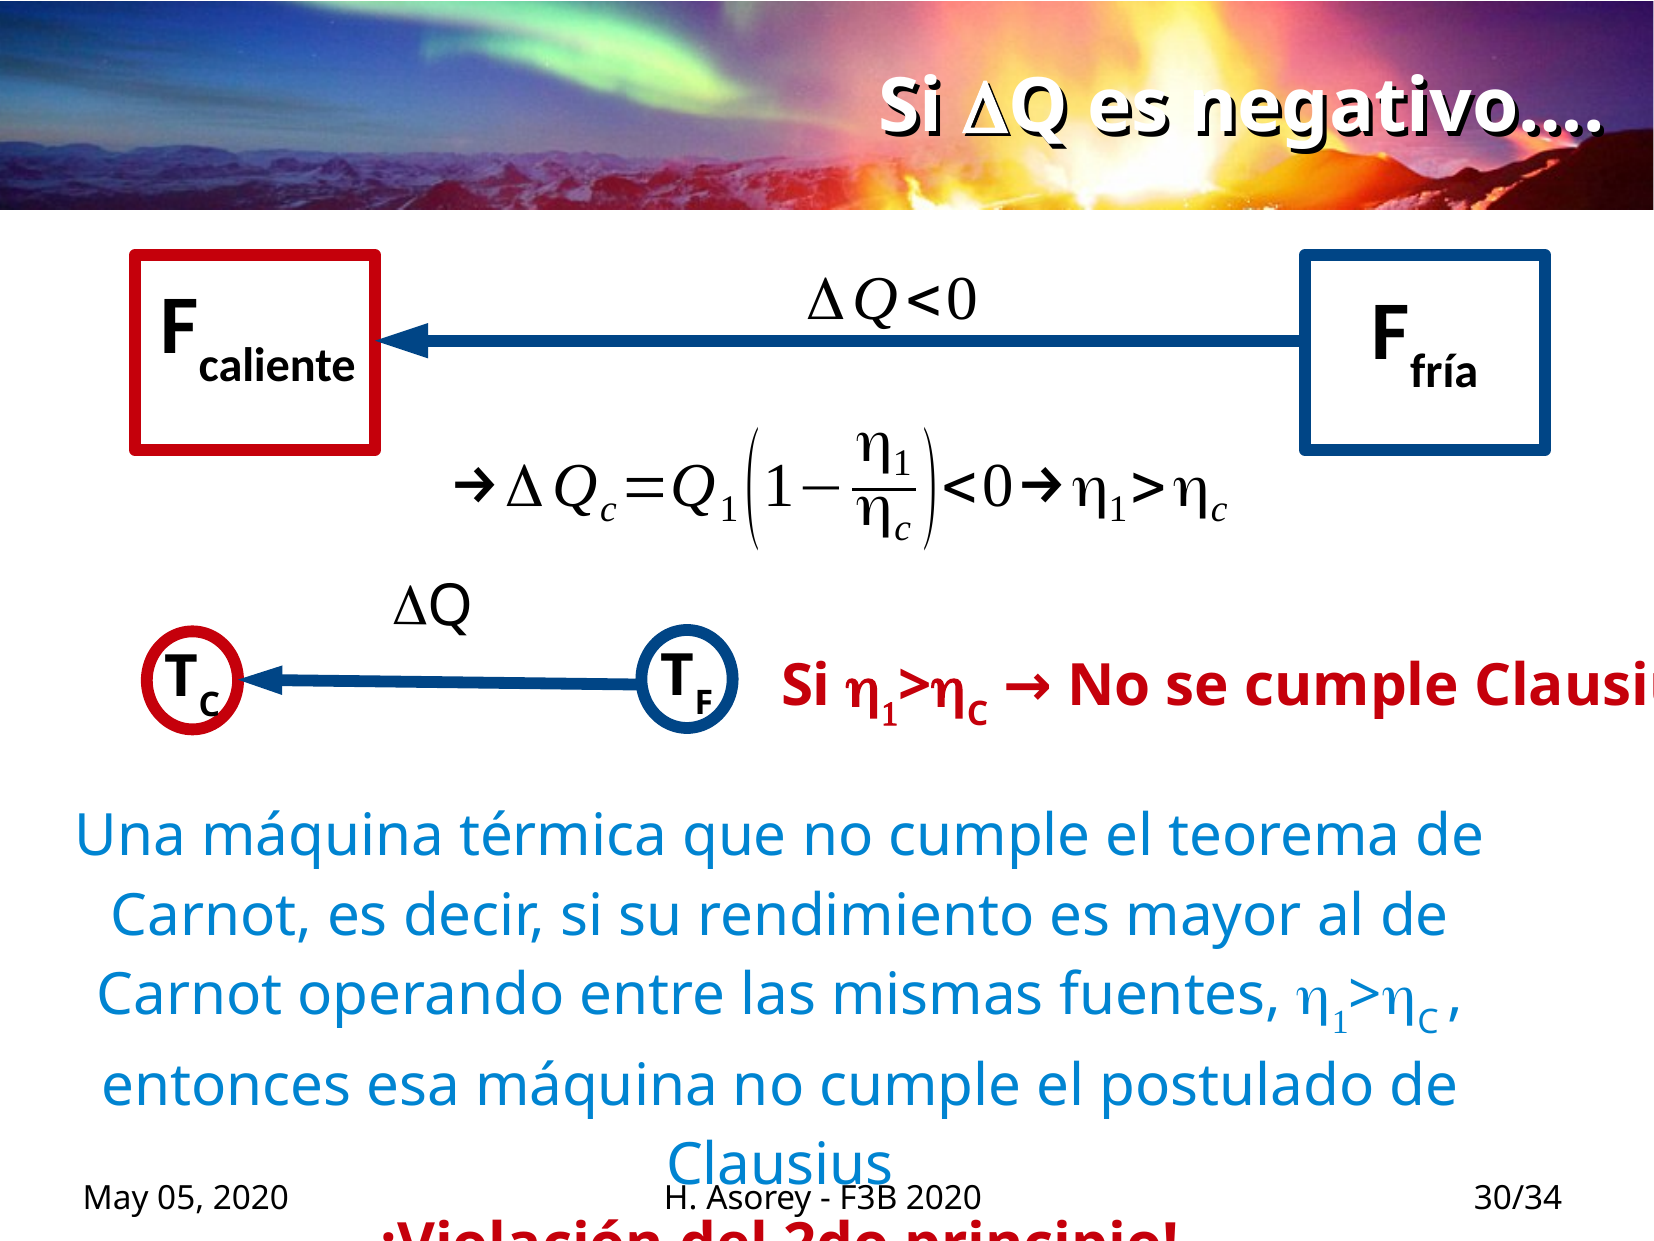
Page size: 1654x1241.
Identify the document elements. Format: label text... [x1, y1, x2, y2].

text_box Fcaliente [138, 283, 379, 419]
text_box TF [641, 630, 733, 728]
chart [798, 262, 985, 332]
picture [0, 1, 1654, 210]
chart [444, 423, 1235, 555]
text_box Ffría [1305, 289, 1546, 425]
text_box Si h1>hC → No se cumple Clausius [766, 636, 1627, 736]
title Si DQ es negativo…. [45, 15, 1606, 191]
text_box TC [146, 631, 239, 730]
text_box Una máquina térmica que no cumple el teorema de Carnot, es decir, si su rendimiento es mayor al de Carnot operando entre las mismas fuentes, h1>hC , entonces esa máquina no cumple el postulado de Clausius ¡Violación del 2do principio! [60, 786, 1606, 1239]
